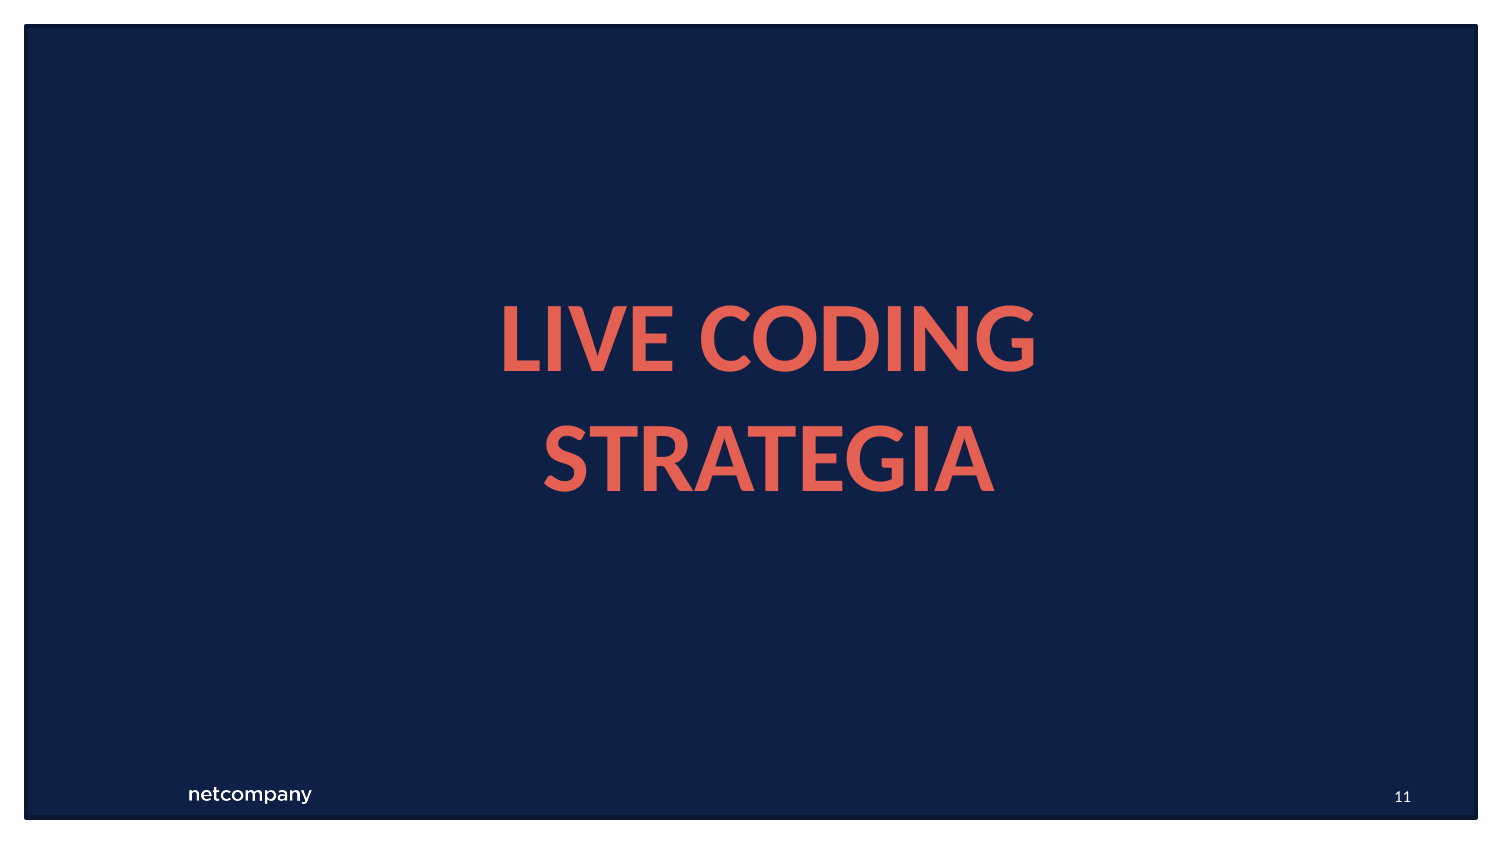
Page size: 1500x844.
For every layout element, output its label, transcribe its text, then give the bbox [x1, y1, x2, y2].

picture [188, 787, 313, 804]
text_box Live Coding Strategia [355, 271, 1183, 786]
